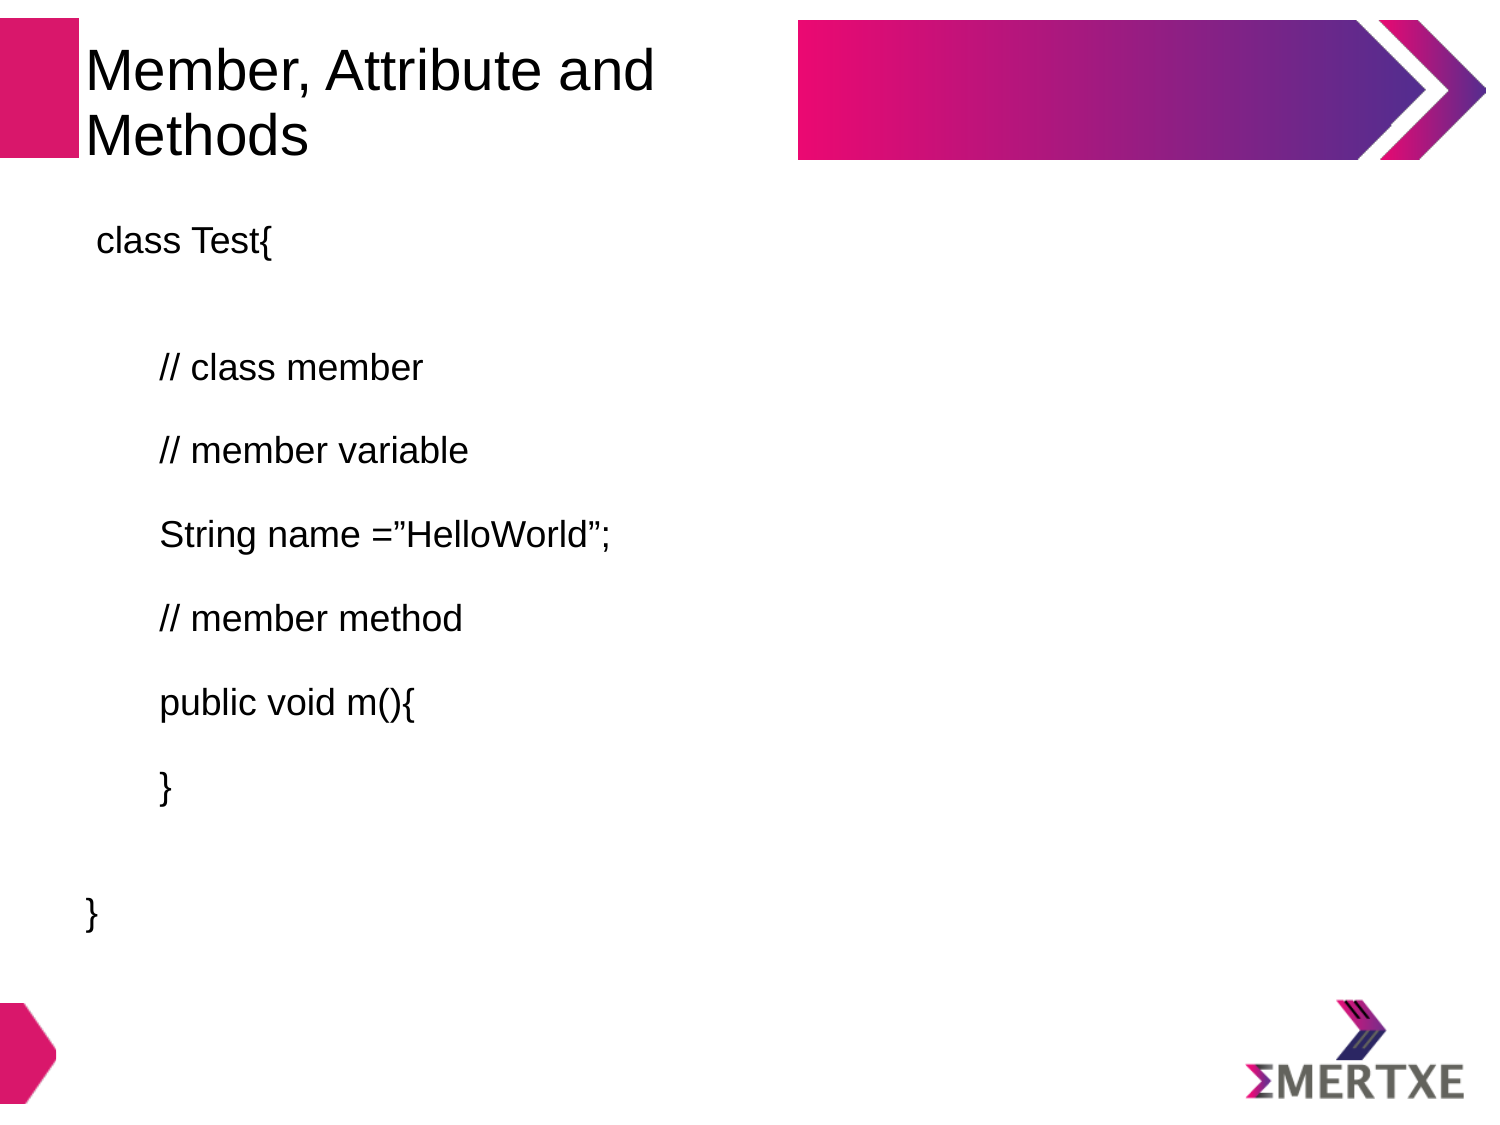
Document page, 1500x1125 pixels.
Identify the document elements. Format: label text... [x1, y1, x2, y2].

text_box class Test{ // class member // member variable String name =”HelloWorld”; // member method public void m(){ } } [70, 212, 1465, 942]
picture [798, 20, 1486, 160]
picture [1245, 996, 1465, 1099]
text_box Member, Attribute and Methods [70, 0, 709, 176]
